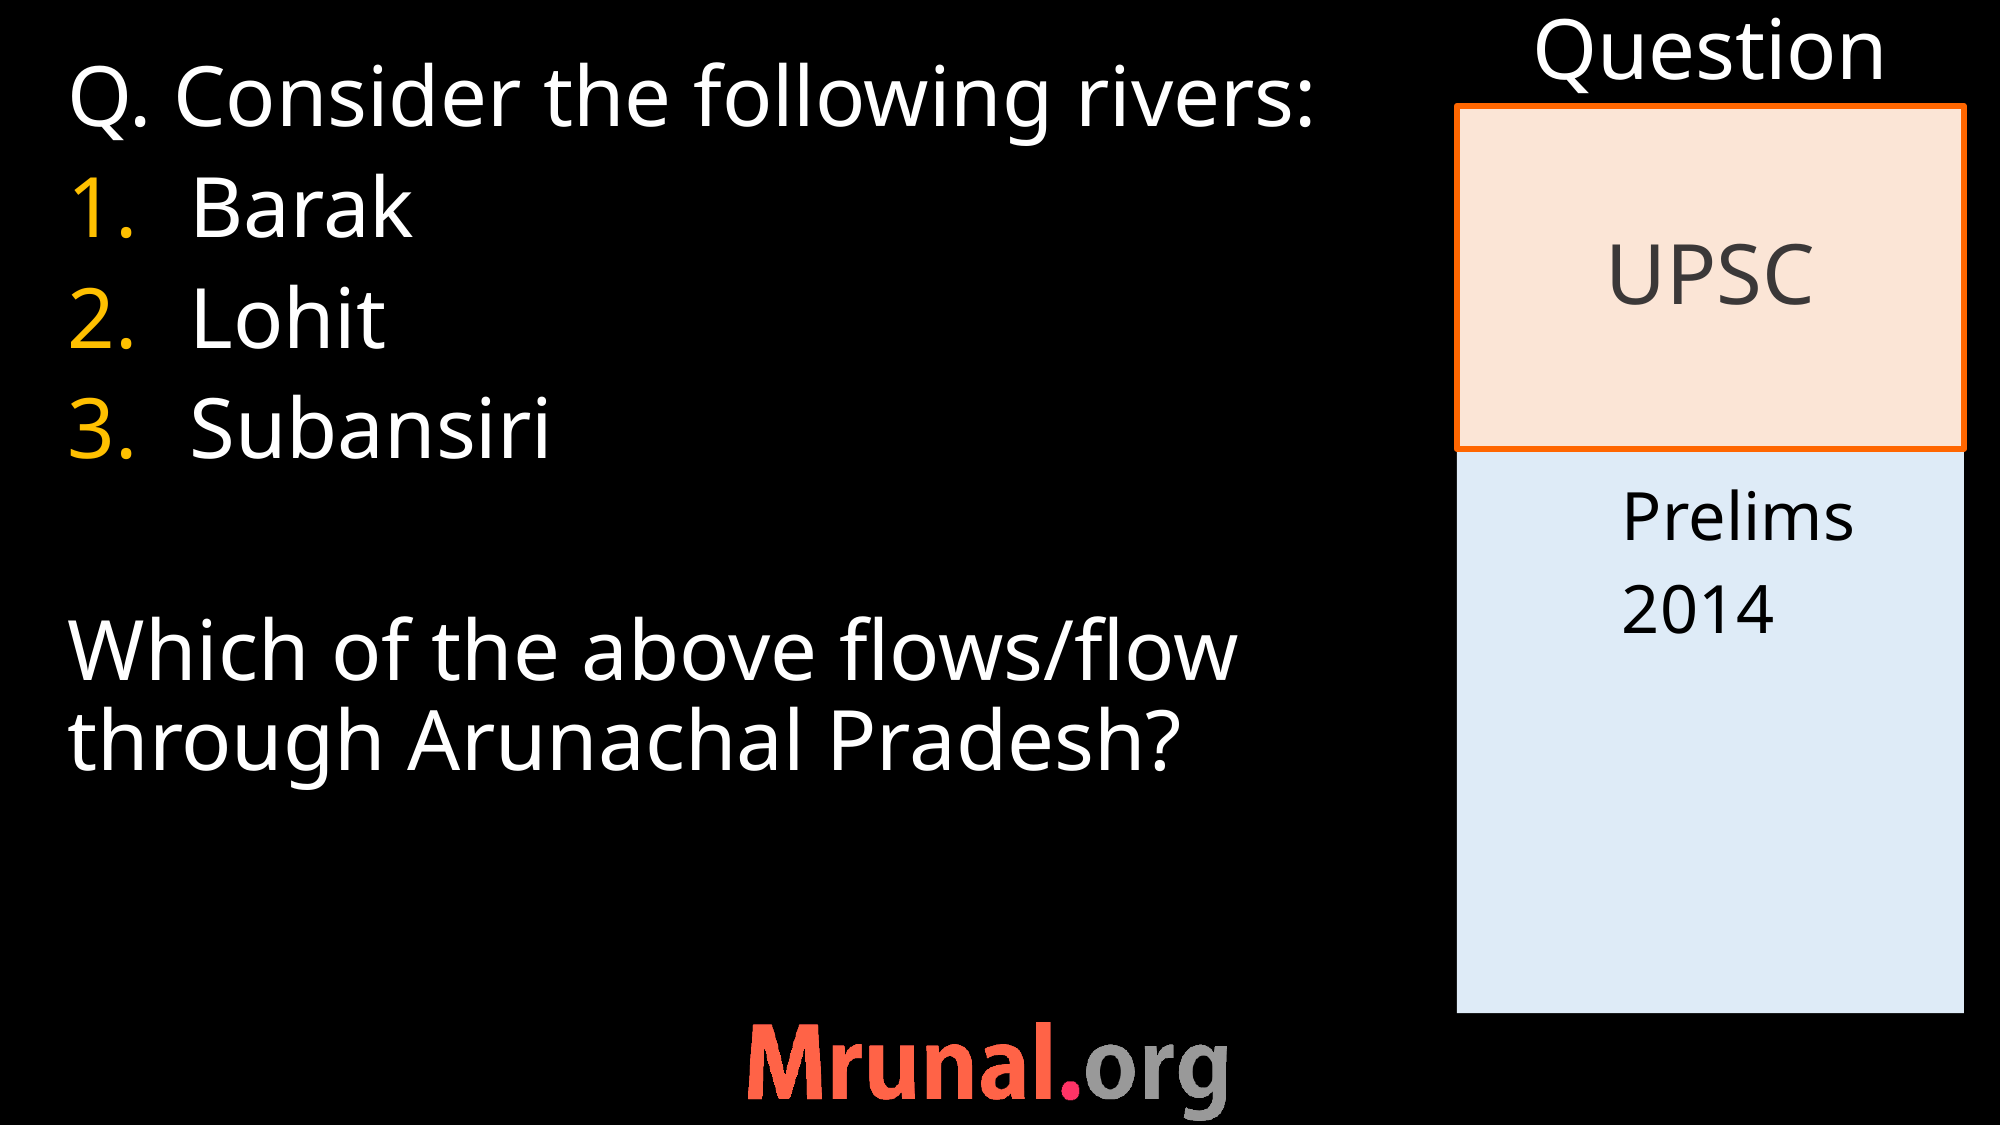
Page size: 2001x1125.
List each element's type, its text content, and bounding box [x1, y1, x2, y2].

list Question [1457, 0, 1964, 106]
list Q. Consider the following rivers: Barak Lohit Subansiri Which of the above flows/flow through Arunachal Pradesh? [52, 47, 1447, 1014]
list Prelims 2014 [1456, 452, 1964, 1014]
title UPSC [1456, 106, 1964, 449]
picture [741, 1014, 1230, 1125]
